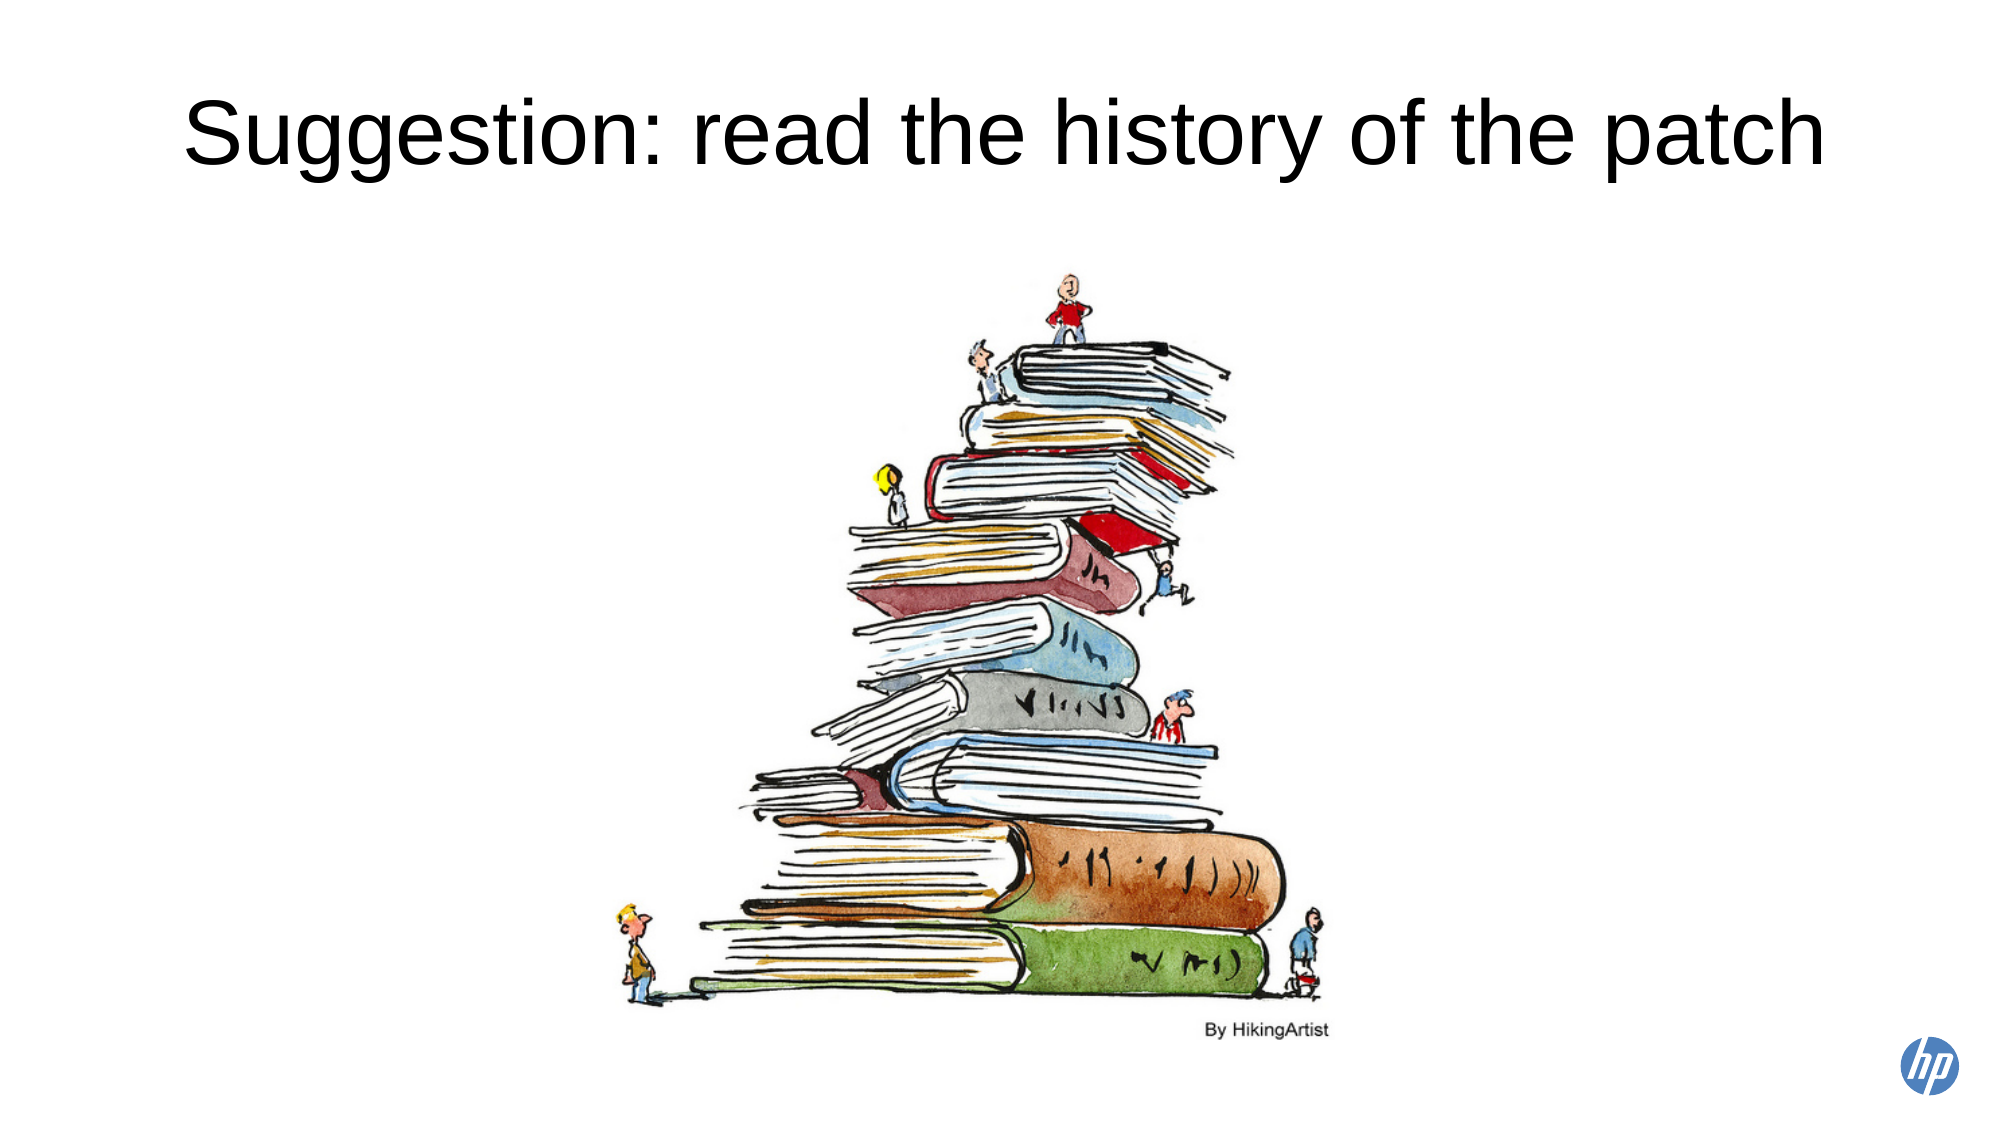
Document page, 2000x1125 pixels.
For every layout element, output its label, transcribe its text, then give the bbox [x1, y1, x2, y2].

title Suggestion: read the history of the patch [12, 4, 2000, 260]
picture [602, 236, 1335, 1040]
